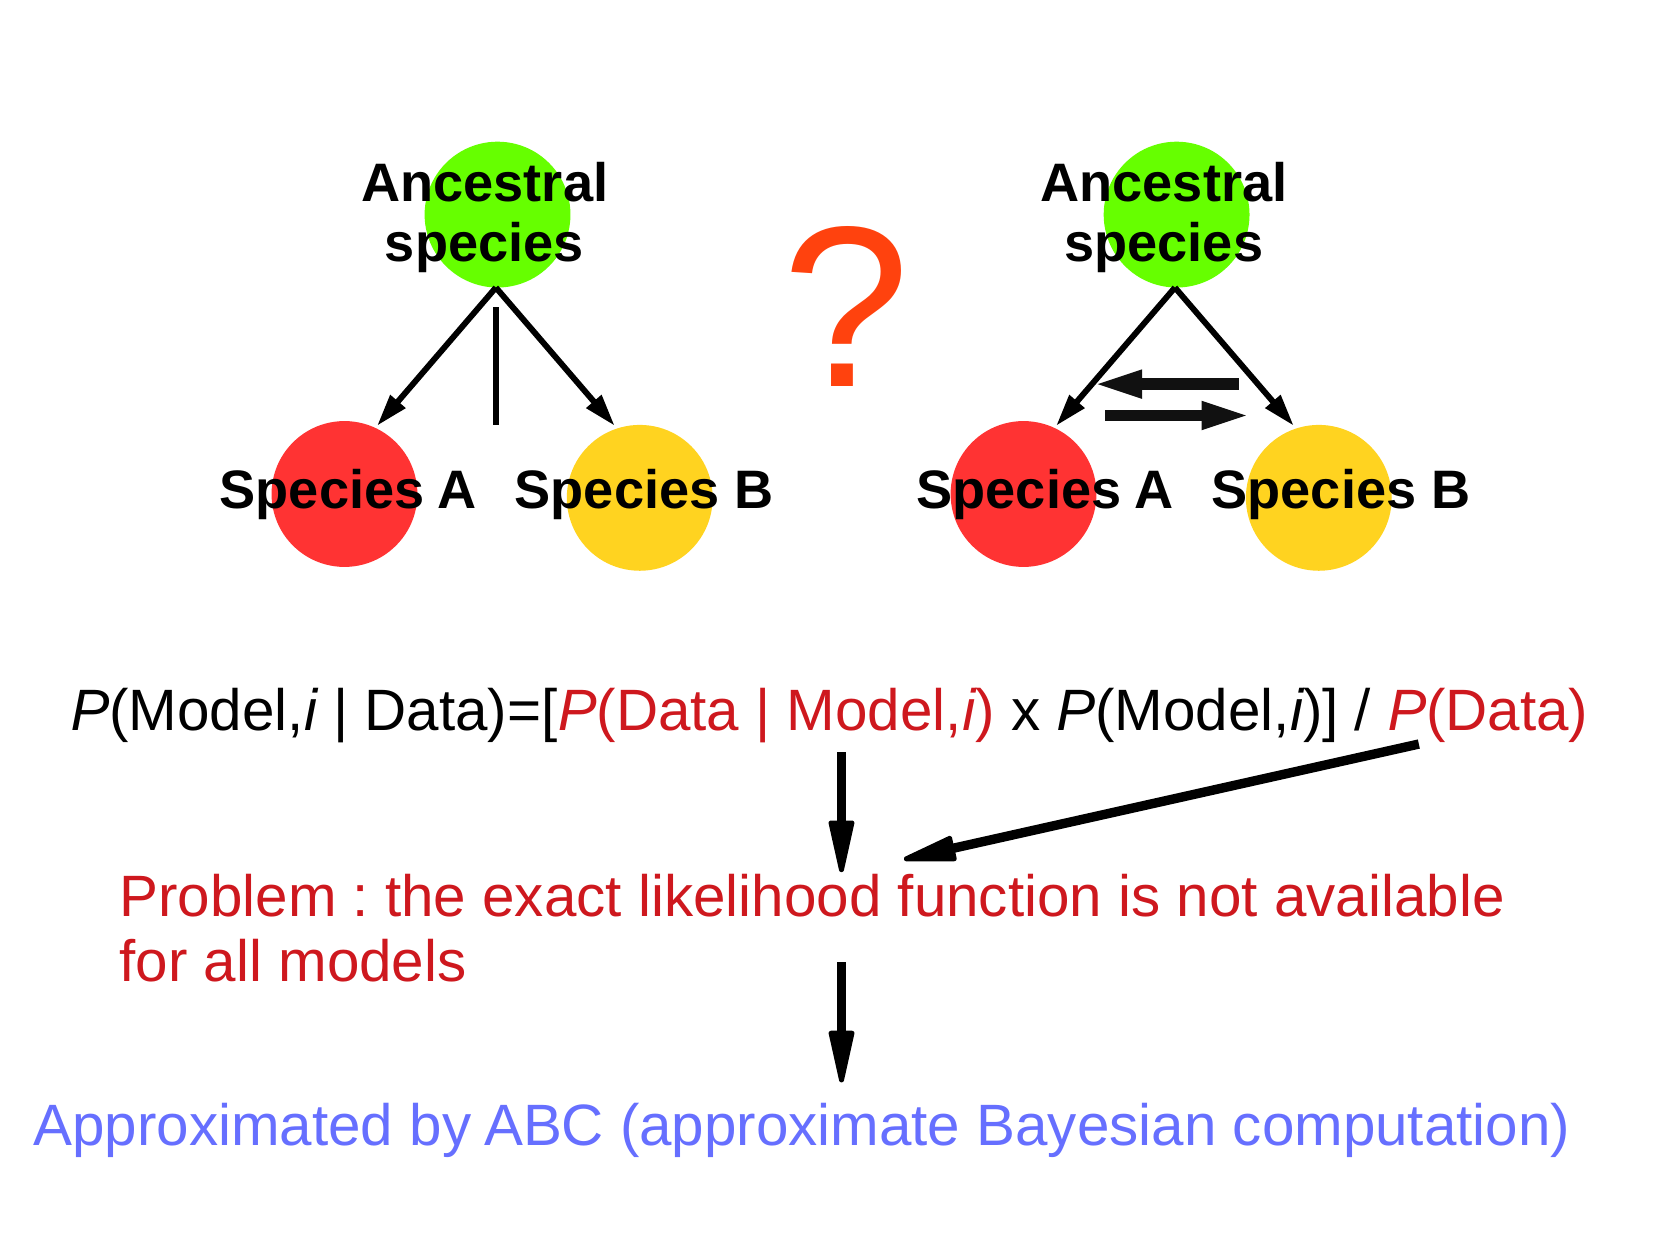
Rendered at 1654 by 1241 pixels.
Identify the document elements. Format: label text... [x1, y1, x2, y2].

text_box Ancestral species [1025, 144, 1324, 282]
text_box [1148, 282, 1205, 288]
text_box [573, 528, 707, 571]
text_box Species A [901, 451, 1189, 528]
text_box [469, 282, 526, 288]
text_box [583, 424, 696, 451]
text_box Species A [204, 451, 493, 528]
text_box [1262, 424, 1375, 451]
text_box [279, 528, 409, 567]
text_box [959, 528, 1089, 567]
text_box Species B [1196, 451, 1487, 528]
text_box P(Model,i | Data)=[P(Data | Model,i) x P(Model,i)] / P(Data) [55, 670, 1604, 750]
text_box ? [767, 171, 925, 443]
text_box [1252, 528, 1386, 571]
text_box [285, 421, 404, 451]
text_box [964, 421, 1083, 451]
text_box Ancestral species [346, 144, 645, 282]
text_box Problem : the exact likelihood function is not available for all models [104, 856, 1571, 1057]
text_box Species B [499, 451, 790, 528]
text_box Approximated by ABC (approximate Bayesian computation) [18, 1085, 1629, 1231]
